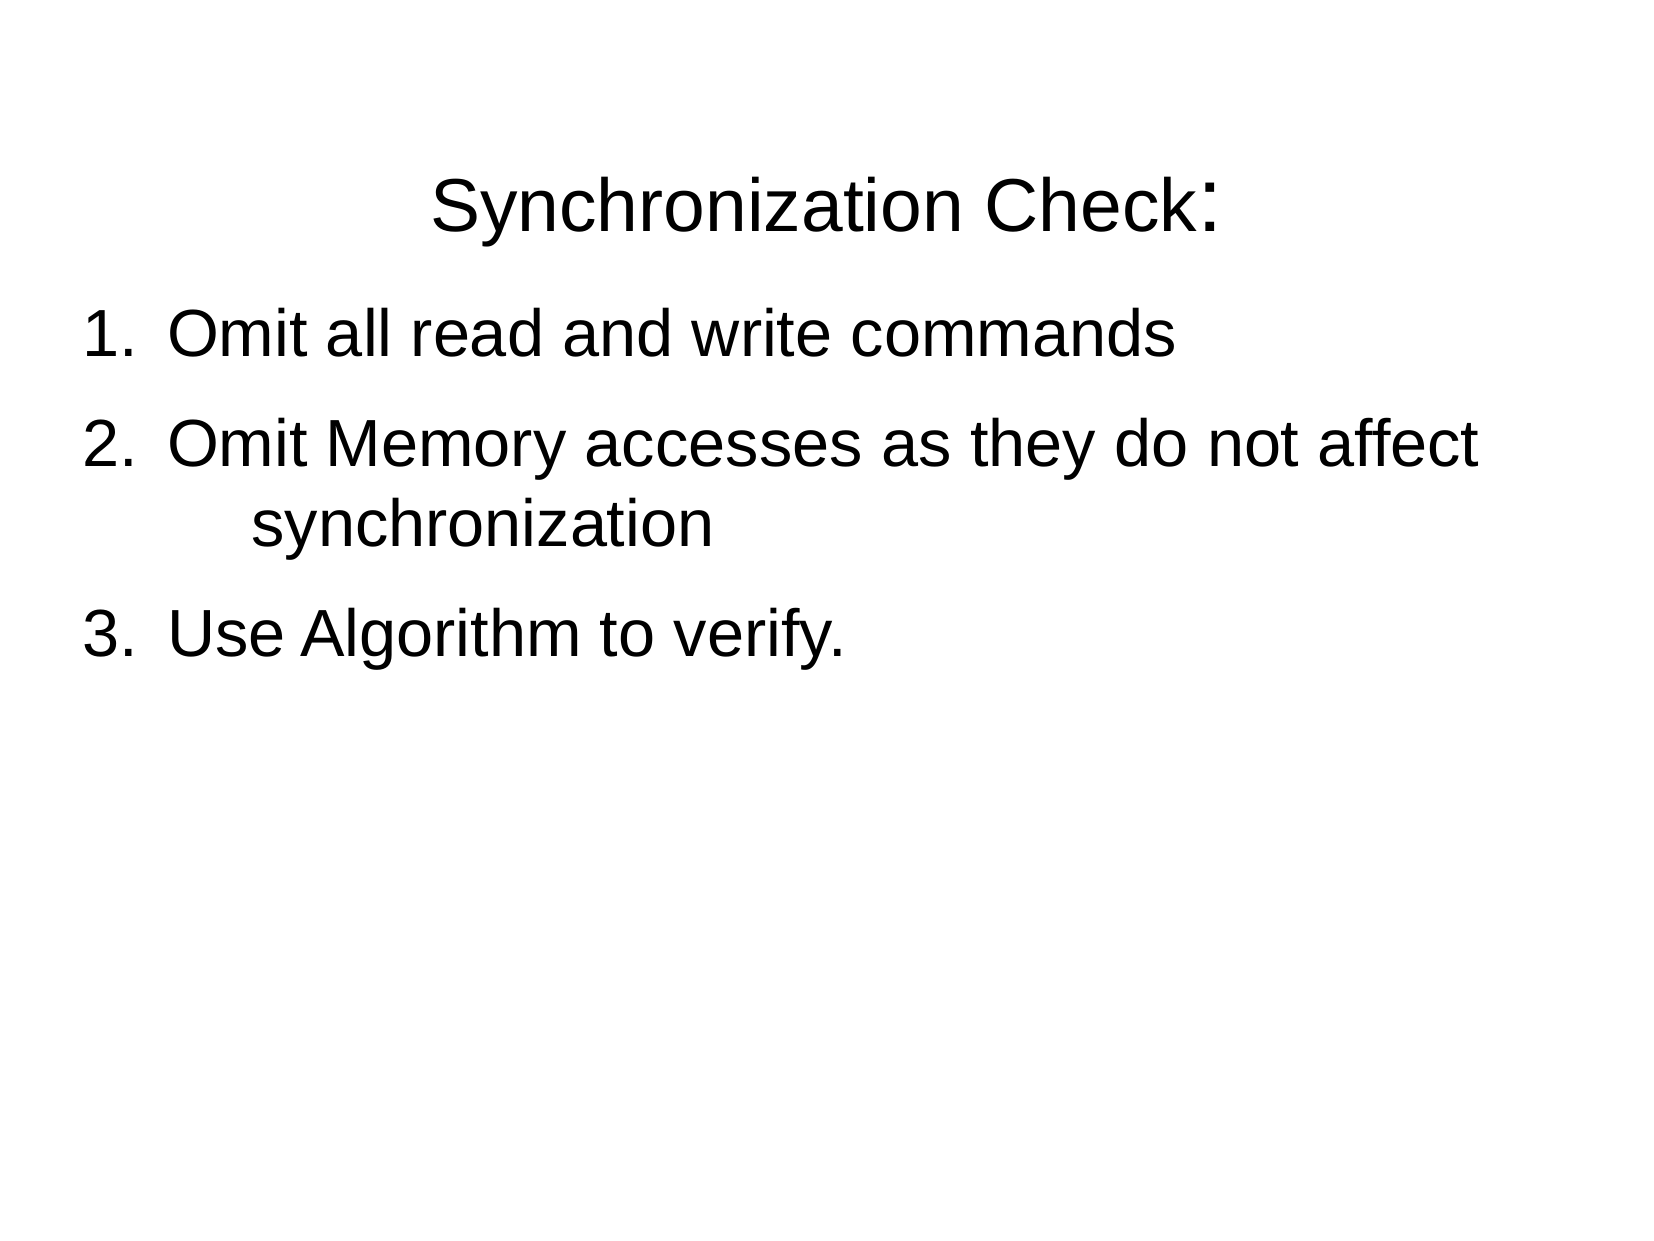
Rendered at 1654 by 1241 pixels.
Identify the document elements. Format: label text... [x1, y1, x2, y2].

list Omit all read and write commands Omit Memory accesses as they do not affect synchronization Use Algorithm to verify. [82, 290, 1571, 1109]
title Synchronization Check: [82, 49, 1571, 257]
